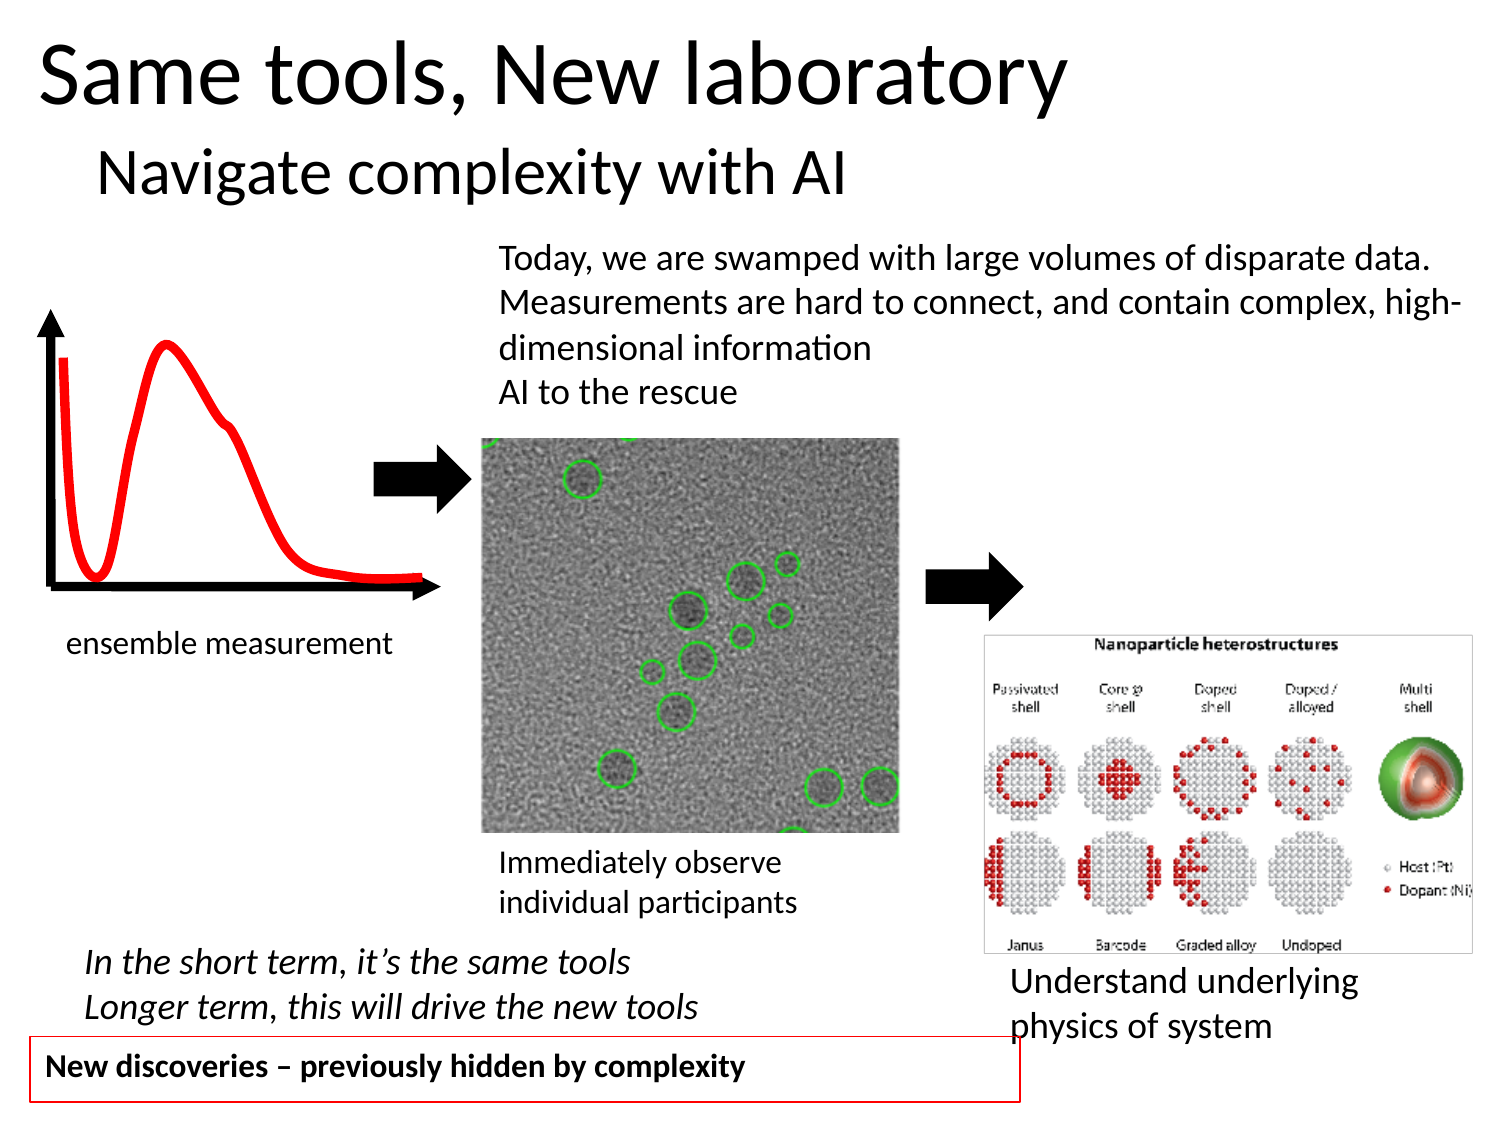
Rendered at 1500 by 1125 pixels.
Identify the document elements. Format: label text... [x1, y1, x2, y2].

text_box New discoveries – previously hidden by complexity [30, 1036, 1021, 1103]
picture [926, 618, 1496, 968]
text_box Navigate complexity with AI [81, 120, 873, 217]
text_box Same tools, New laboratory [23, 5, 1486, 132]
text_box In the short term, it’s the same tools Longer term, this will drive the new tools [69, 929, 961, 1036]
text_box Understand underlying physics of system [994, 968, 1396, 1024]
text_box [374, 446, 471, 512]
text_box Immediately observe individual participants [483, 832, 885, 908]
text_box Today, we are swamped with large volumes of disparate data. Measurements are hard to connect, and contain complex, high-dimensional information AI to the rescue [483, 224, 1496, 422]
text_box [926, 554, 1023, 619]
picture [464, 438, 915, 833]
text_box ensemble measurement [50, 614, 452, 658]
